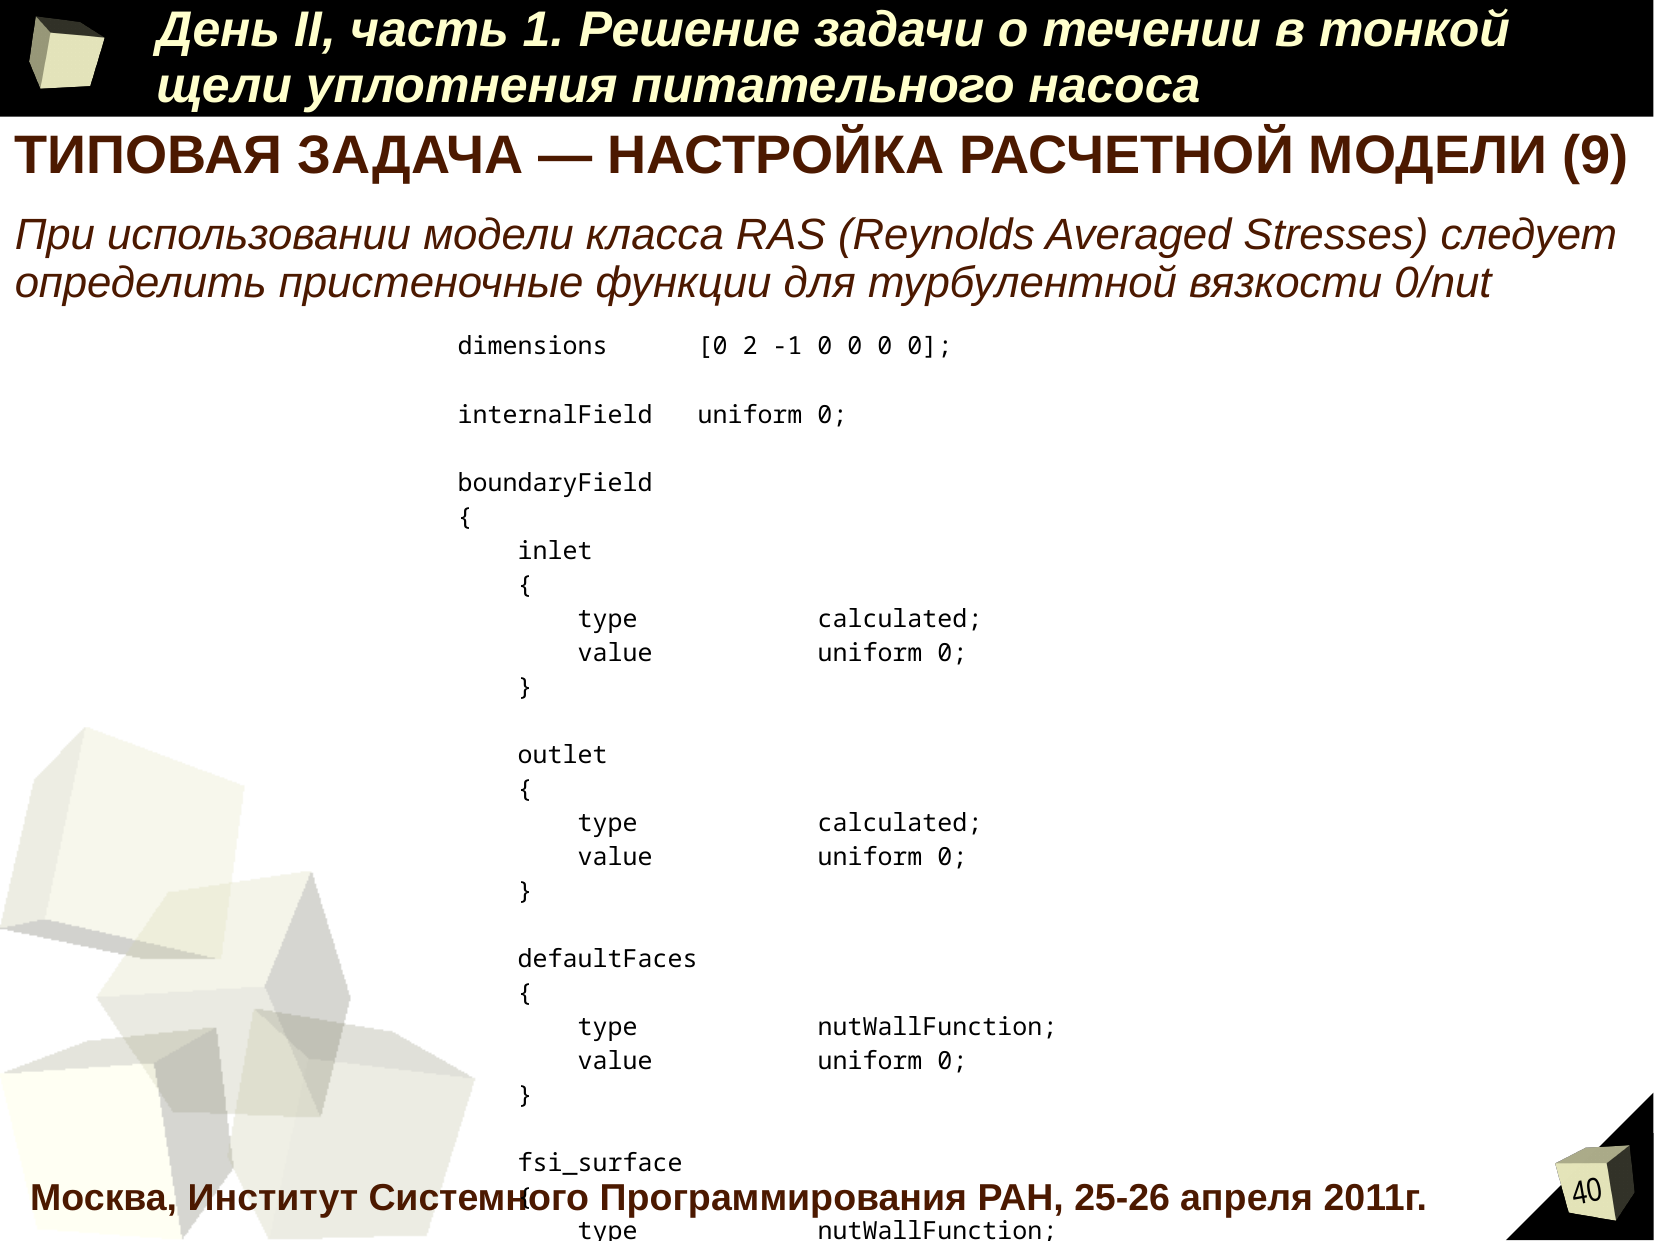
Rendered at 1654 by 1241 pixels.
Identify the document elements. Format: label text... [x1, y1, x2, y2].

text_box dimensions [0 2 -1 0 0 0 0]; internalField uniform 0; boundaryField { inlet { type calculated; value uniform 0; } outlet { type calculated; value uniform 0; } defaultFaces { type nutWallFunction; value uniform 0; } fsi_surface { type nutWallFunction; value uniform 0; } } [442, 320, 1329, 1241]
text_box При использовании модели класса RAS (Reynolds Averaged Stresses) следует определить пристеночные функции для турбулентной вязкости 0/nut [0, 202, 1654, 315]
picture [0, 726, 442, 1241]
text_box ТИПОВАЯ ЗАДАЧА — НАСТРОЙКА РАСЧЕТНОЙ МОДЕЛИ (9) [0, 117, 1654, 202]
